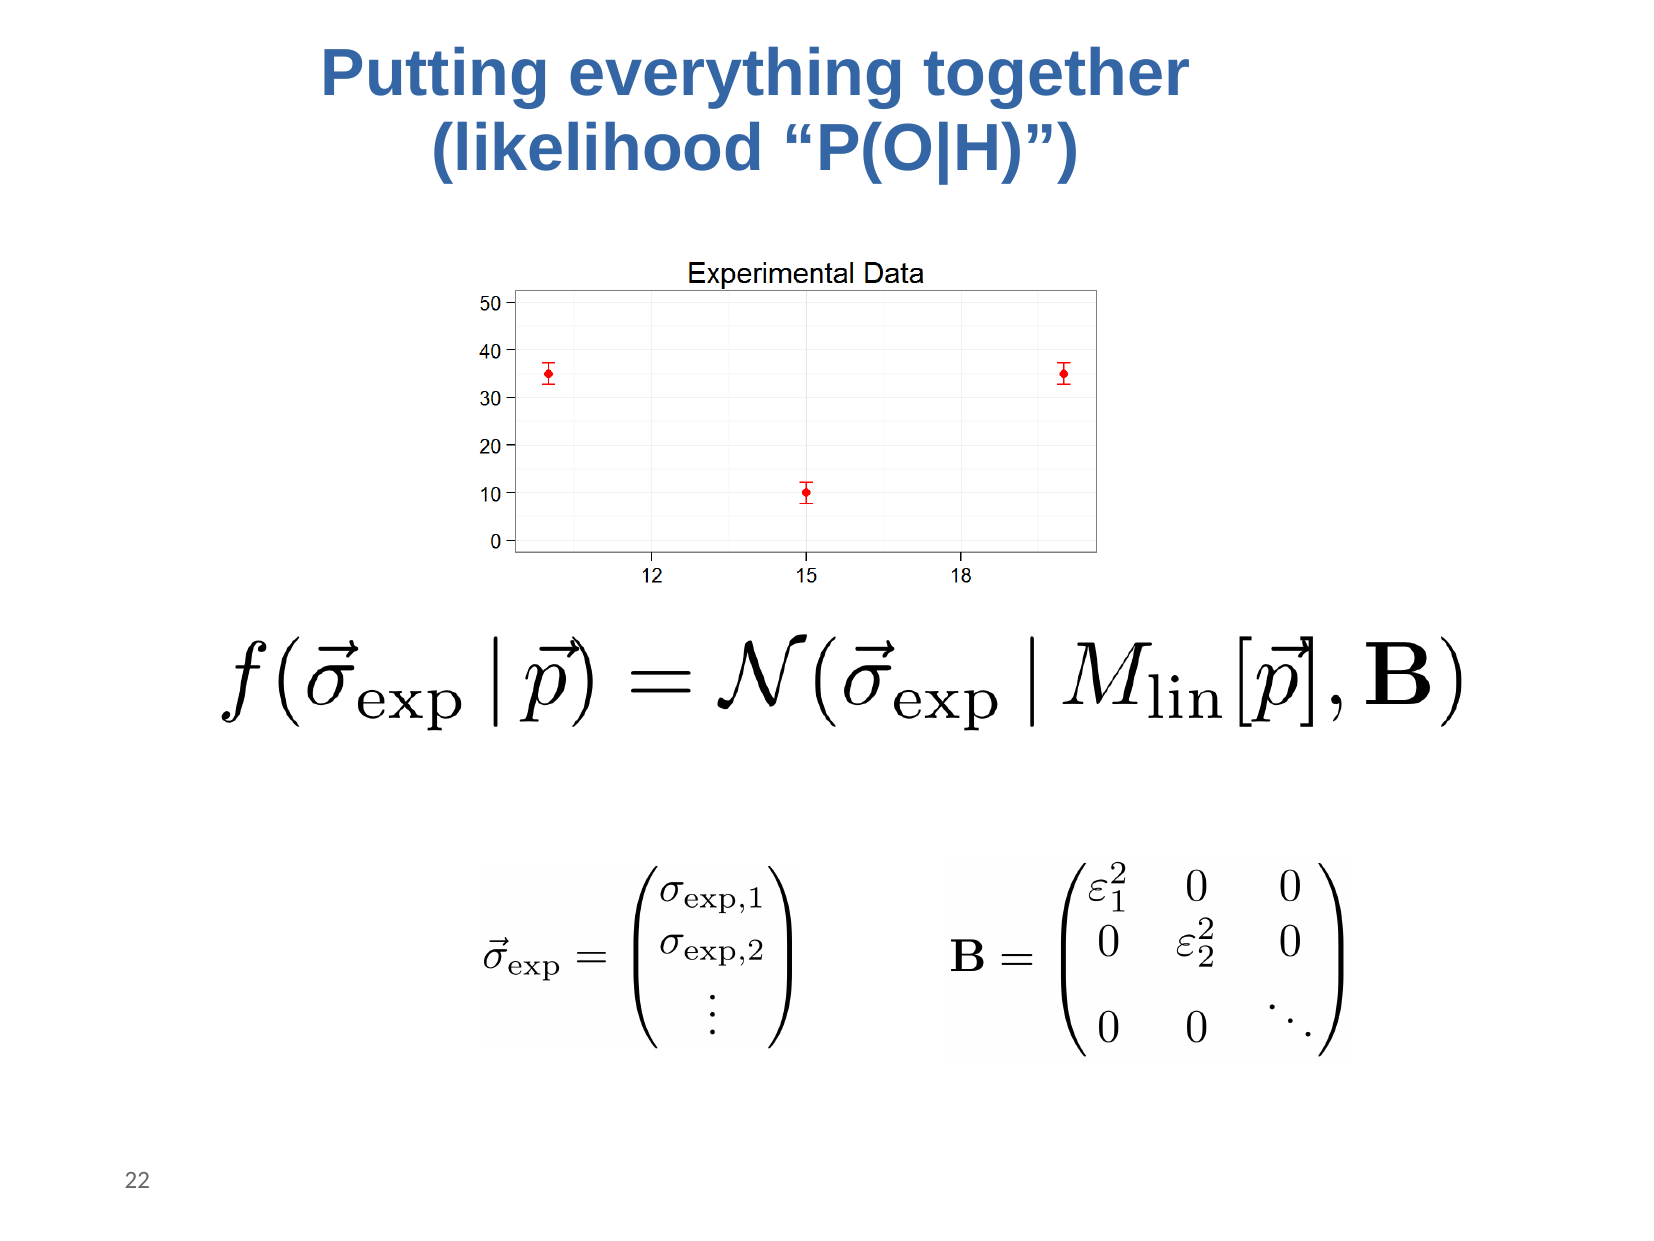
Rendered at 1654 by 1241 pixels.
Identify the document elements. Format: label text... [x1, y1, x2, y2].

picture [210, 224, 1467, 738]
picture [945, 854, 1351, 1062]
title Putting everything together (likelihood “P(O|H)”) [147, 5, 1365, 213]
picture [480, 863, 796, 1051]
